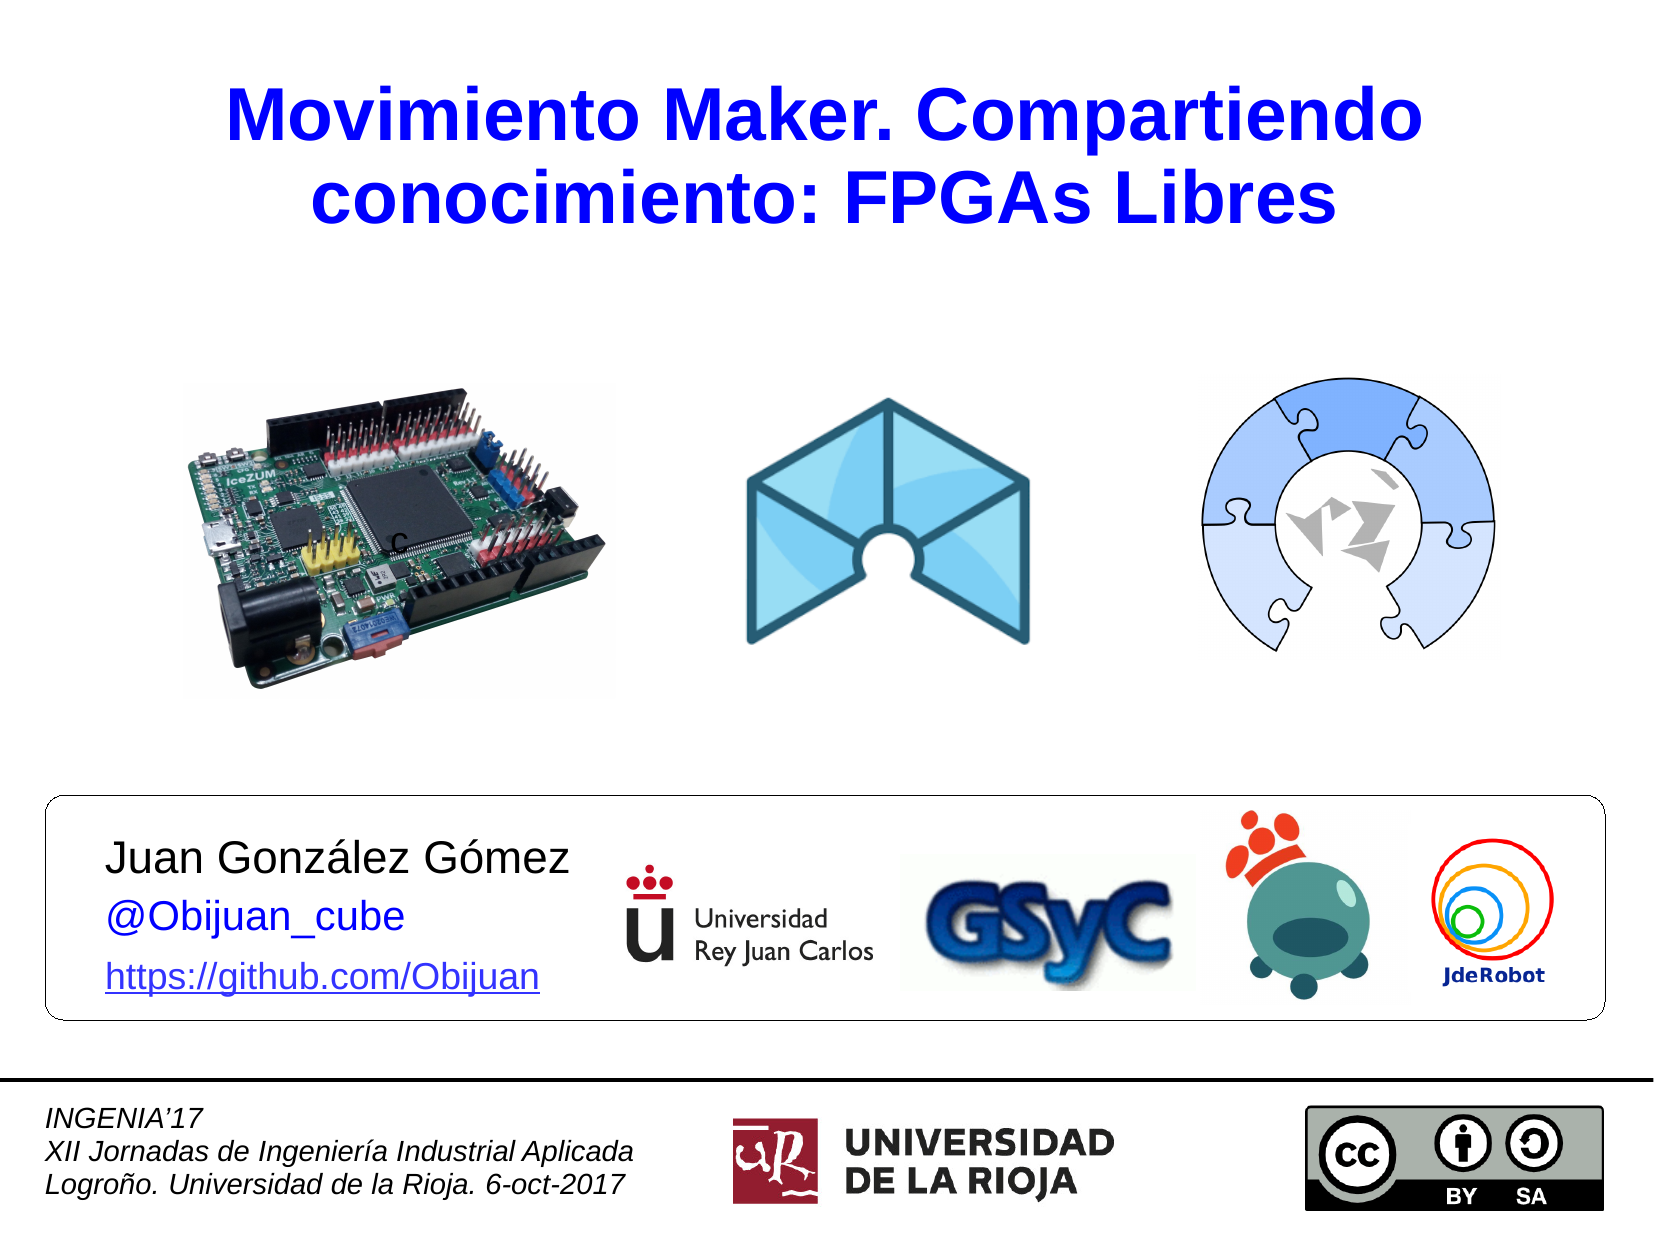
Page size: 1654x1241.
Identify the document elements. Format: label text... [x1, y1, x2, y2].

text_box https://github.com/Obijuan [90, 948, 556, 1006]
text_box @Obijuan_cube [90, 885, 451, 961]
picture [610, 854, 886, 976]
picture [735, 368, 1042, 676]
picture [1198, 374, 1501, 661]
picture [720, 1104, 1126, 1216]
picture [1200, 810, 1576, 1006]
text_box [45, 795, 1606, 1021]
text_box Juan González Gómez [90, 825, 601, 916]
picture [900, 854, 1196, 991]
title Movimiento Maker. Compartiendo conocimiento: FPGAs Libres [165, 45, 1486, 268]
picture [1305, 1094, 1604, 1221]
text_box INGENIA’17 XII Jornadas de Ingeniería Industrial Aplicada Logroño. Universidad de la Rioja. 6-oct-2017 [30, 1095, 676, 1209]
picture [183, 383, 616, 699]
